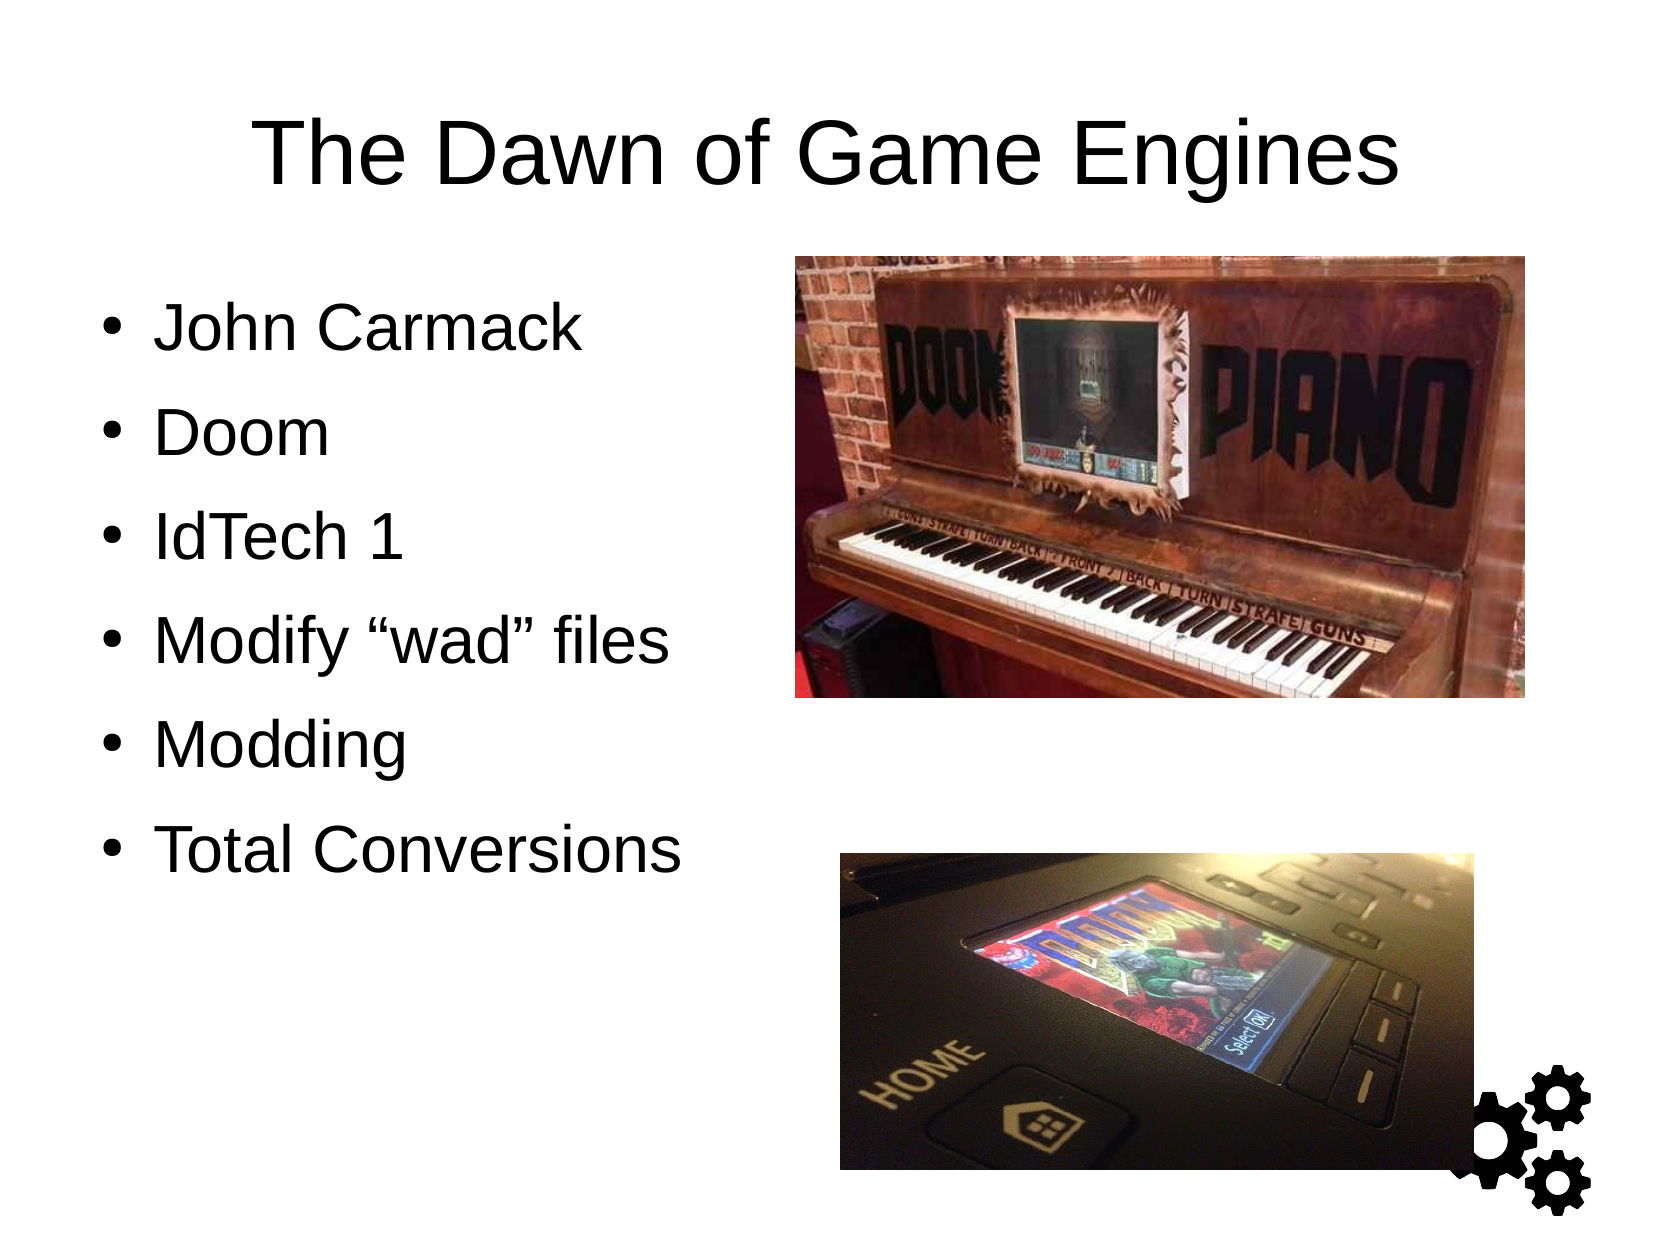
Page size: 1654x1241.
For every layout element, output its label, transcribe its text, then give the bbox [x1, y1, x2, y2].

list John Carmack Doom IdTech 1 Modify “wad” files Modding Total Conversions [82, 290, 1571, 1010]
title The Dawn of Game Engines [82, 49, 1571, 257]
picture [795, 256, 1525, 698]
picture [840, 853, 1591, 1216]
